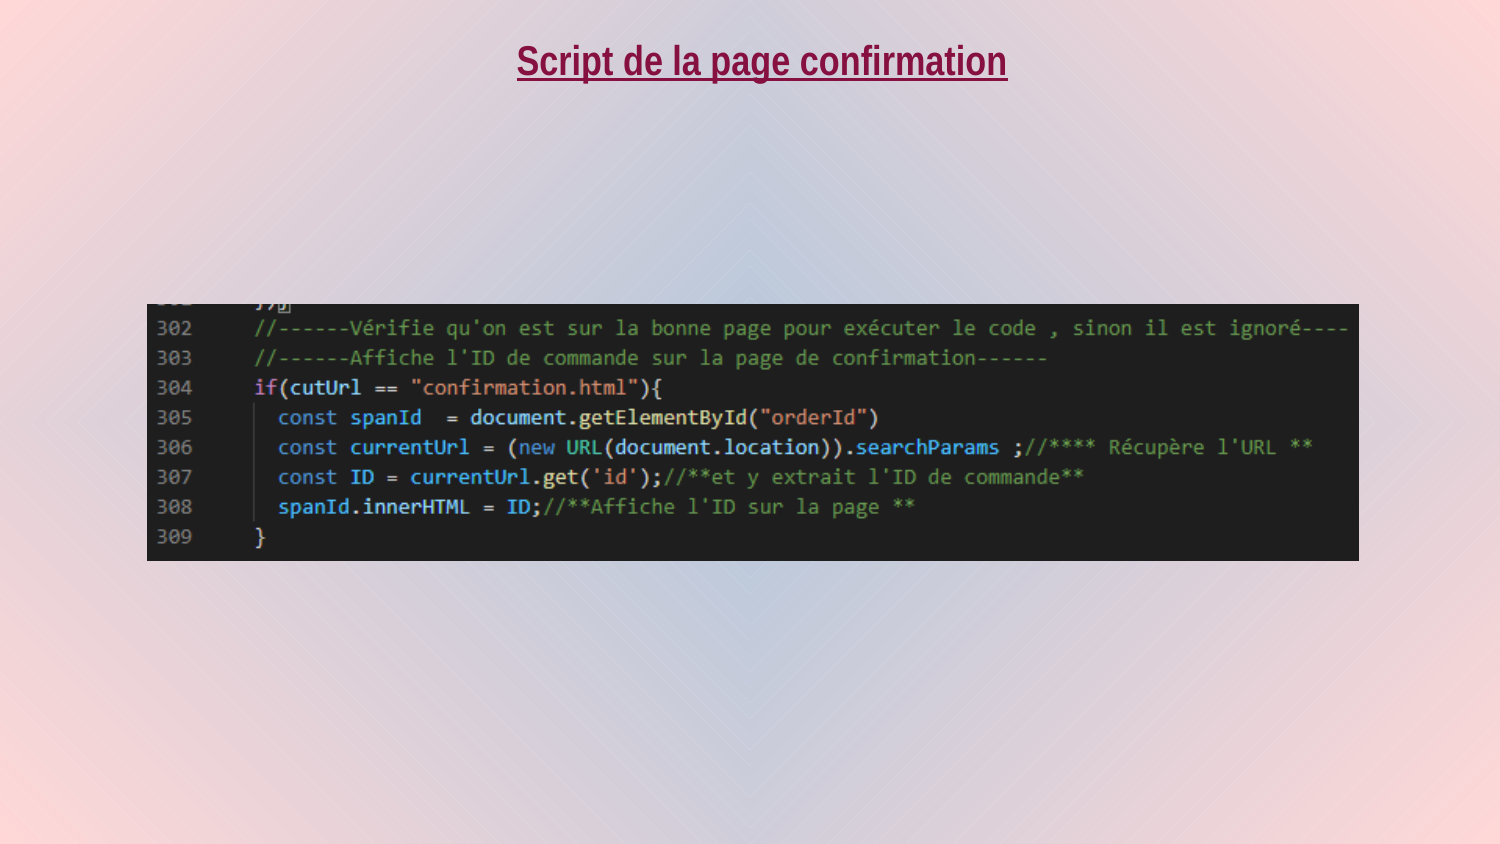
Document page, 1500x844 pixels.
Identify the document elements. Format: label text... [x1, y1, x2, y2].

picture [147, 304, 1359, 562]
text_box Script de la page confirmation [501, 29, 1182, 140]
